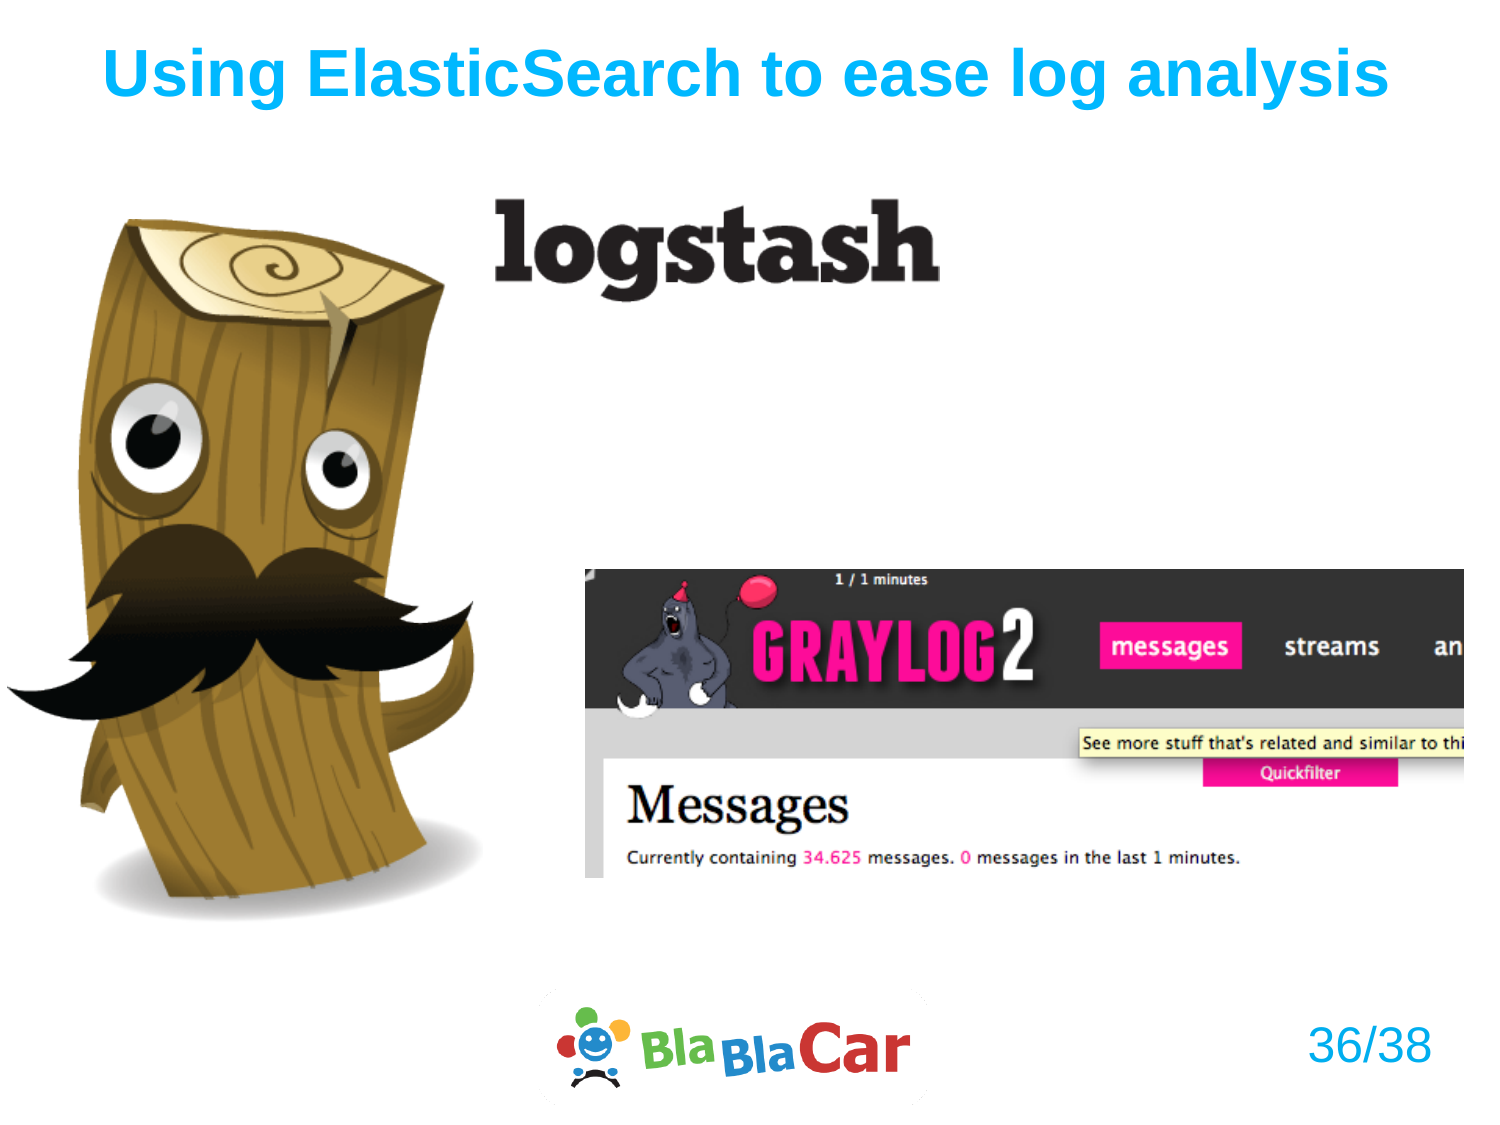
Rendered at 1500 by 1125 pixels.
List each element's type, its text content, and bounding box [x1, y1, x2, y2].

text_box Using ElasticSearch to ease log analysis [9, 22, 1486, 118]
picture [585, 569, 1464, 878]
picture [7, 219, 483, 980]
picture [495, 186, 940, 316]
